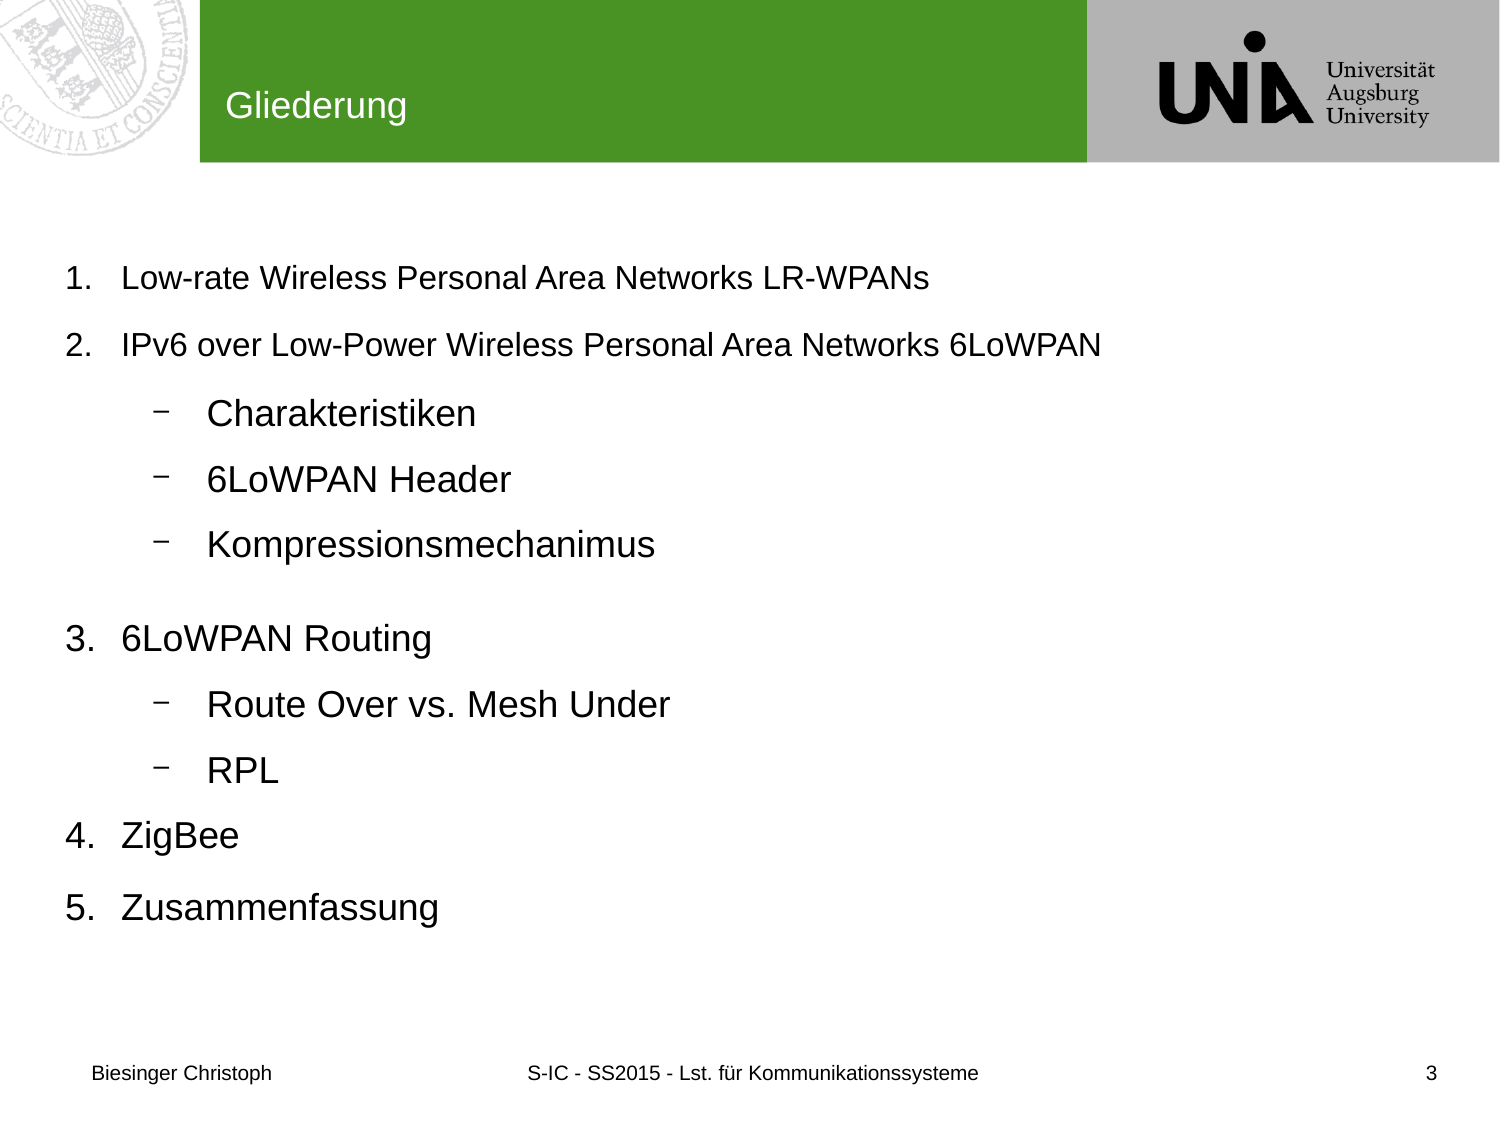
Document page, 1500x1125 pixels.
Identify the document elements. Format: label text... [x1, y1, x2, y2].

slide_number <Nummer> [1175, 1035, 1452, 1110]
picture [0, 0, 188, 156]
picture [1122, 12, 1488, 271]
footer S-IC - SS2015 - Lst. für Kommunikationssysteme [512, 1035, 1123, 1110]
title Gliederung [225, 50, 1088, 163]
slide_number Biesinger Christoph [76, 1035, 389, 1110]
list Low-rate Wireless Personal Area Networks LR-WPANs IPv6 over Low-Power Wireless Personal Area Networks 6LoWPAN Charakteristiken 6LoWPAN Header Kompressionsmechanimus 6LoWPAN Routing Route Over vs. Mesh Under RPL ZigBee Zusammenfassung [64, 255, 1415, 998]
